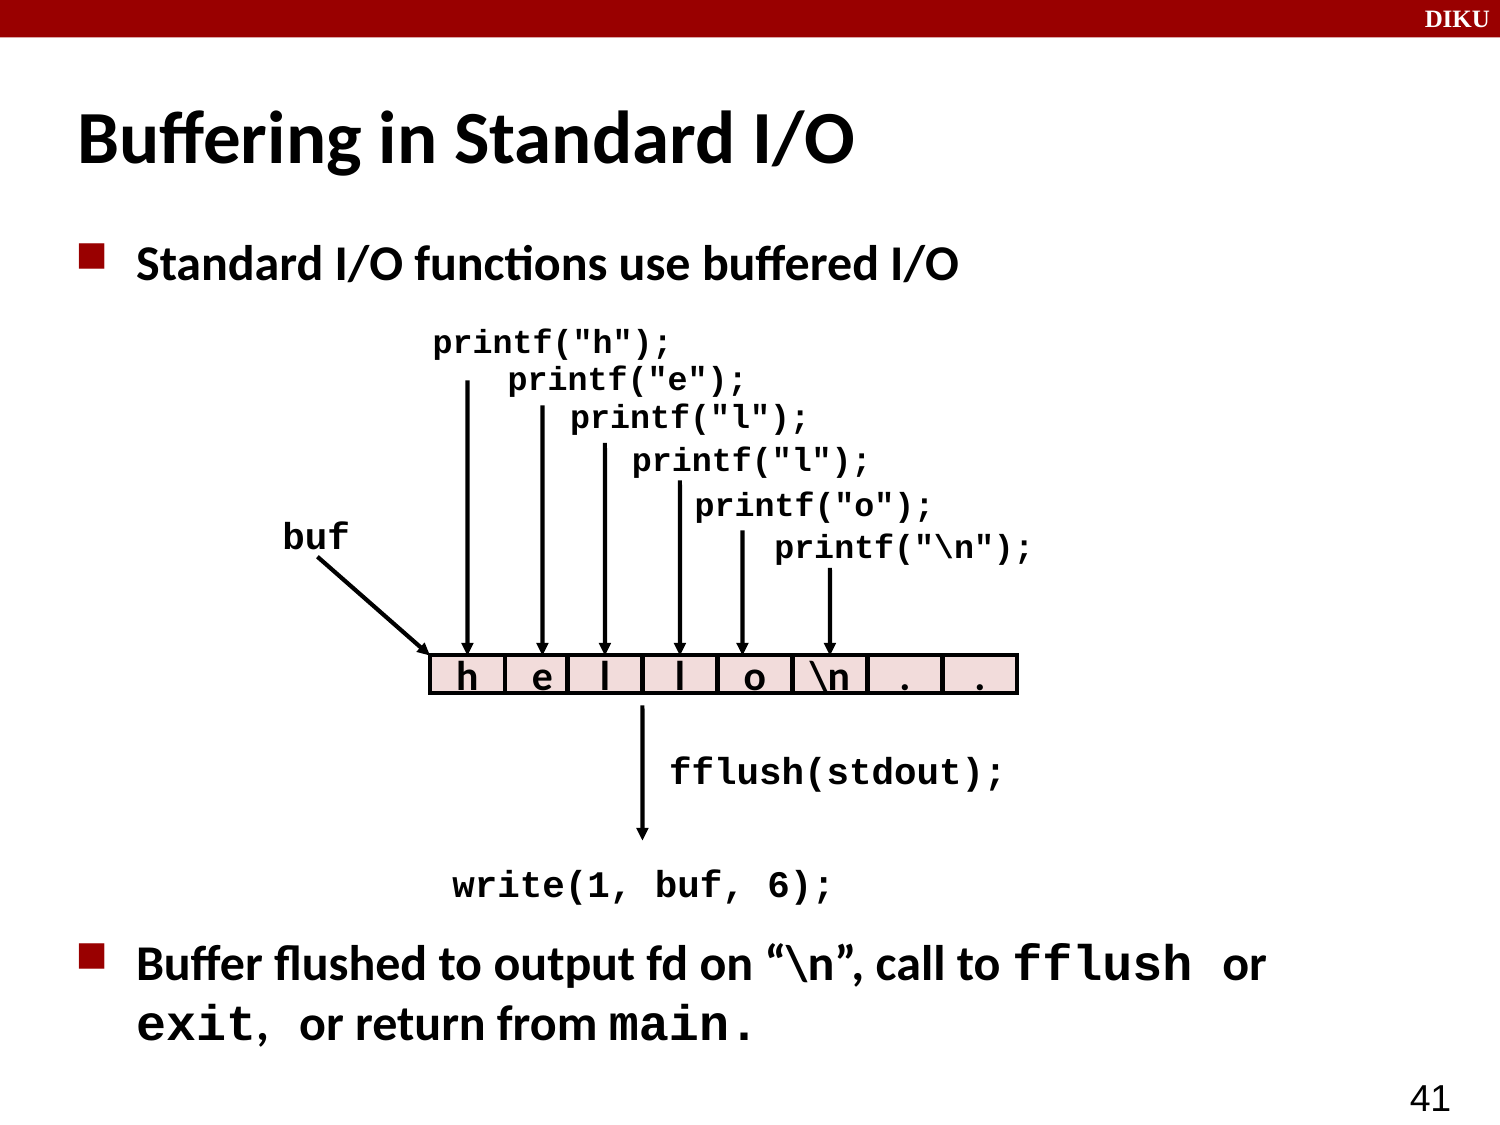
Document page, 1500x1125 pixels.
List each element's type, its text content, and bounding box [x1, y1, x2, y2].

text_box printf("\n"); [759, 517, 1050, 573]
text_box \n [792, 655, 867, 693]
text_box write(1, buf, 6); [437, 852, 850, 913]
text_box l [642, 655, 717, 693]
text_box Standard I/O functions use buffered I/O Buffer flushed to output fd on “\n”, call to fflush or exit, or return from main. [65, 223, 1361, 1088]
text_box buf [267, 504, 365, 565]
text_box e [504, 655, 567, 693]
text_box printf("o"); [679, 475, 950, 530]
text_box Buffering in Standard I/O [62, 71, 1308, 197]
text_box . [942, 655, 1018, 693]
text_box fflush(stdout); [654, 739, 1022, 800]
text_box o [717, 655, 792, 693]
text_box . [867, 655, 942, 693]
text_box printf("l"); [555, 387, 826, 443]
text_box h [429, 655, 504, 693]
text_box printf("h"); [417, 312, 688, 368]
text_box l [567, 655, 642, 693]
text_box printf("l"); [617, 430, 887, 486]
text_box printf("e"); [492, 350, 763, 405]
